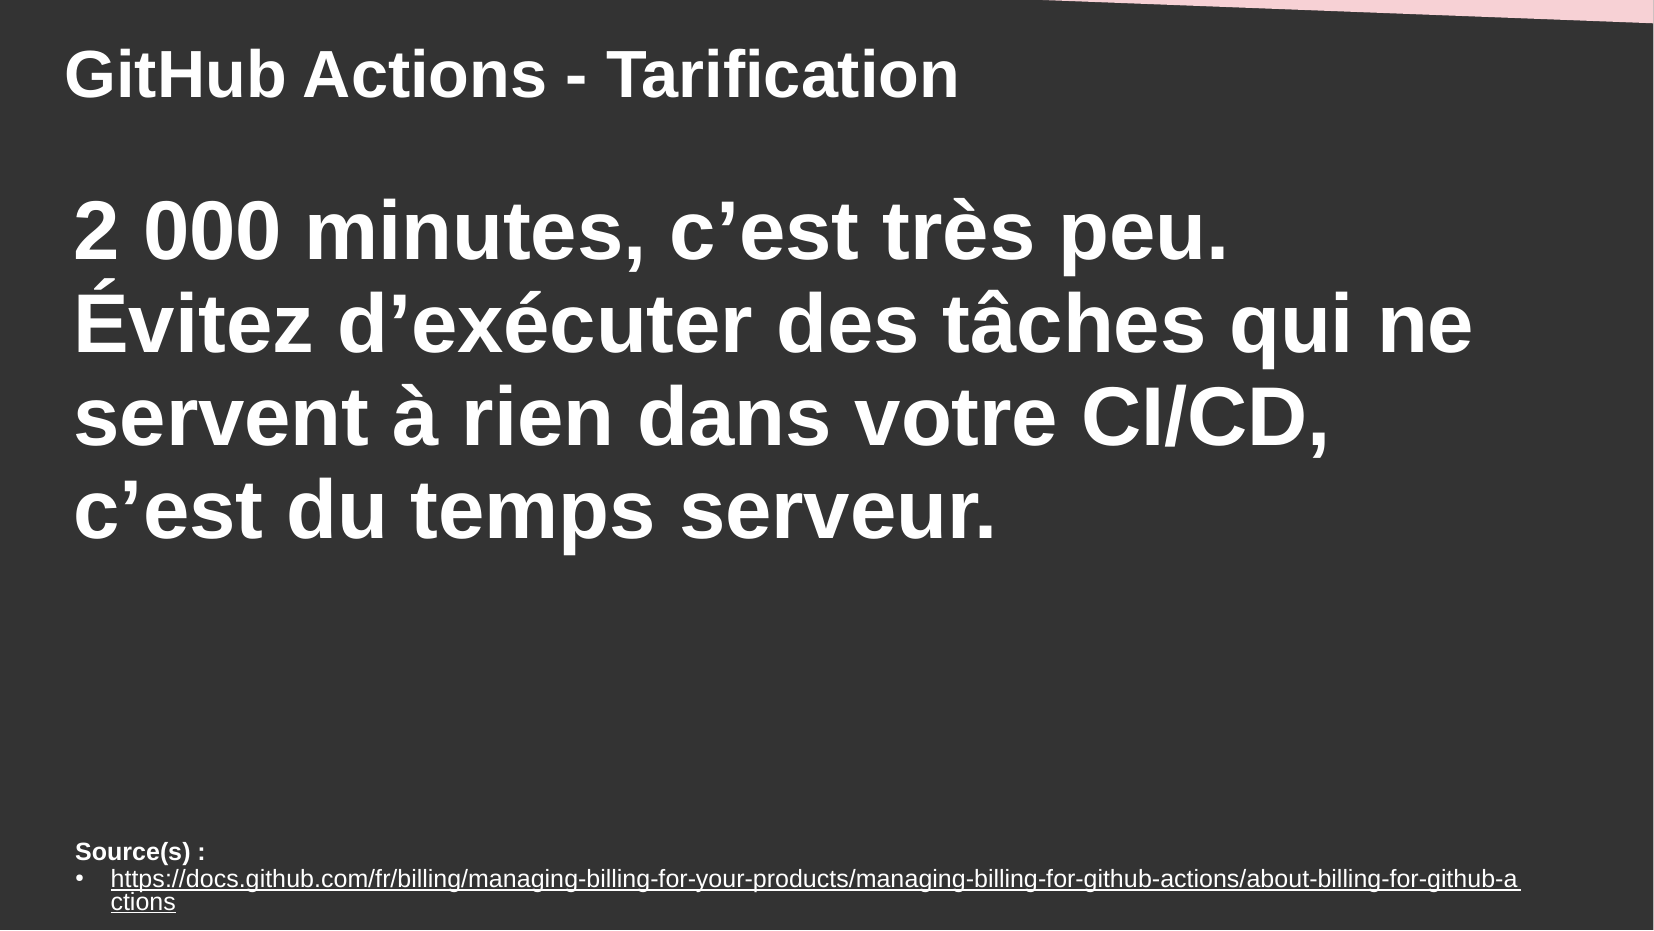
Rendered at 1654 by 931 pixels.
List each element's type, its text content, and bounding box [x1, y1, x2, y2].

text_box [1042, 0, 1654, 24]
text_box 2 000 minutes, c’est très peu. Évitez d’exécuter des tâches qui ne servent à rien dans votre CI/CD, c’est du temps serveur. [58, 177, 1560, 565]
title GitHub Actions - Tarification [64, 37, 1105, 119]
text_box Source(s) : https://docs.github.com/fr/billing/managing-billing-for-your-products/managing-billing-for-github-actions/about-billing-for-github-actions [60, 791, 1546, 901]
